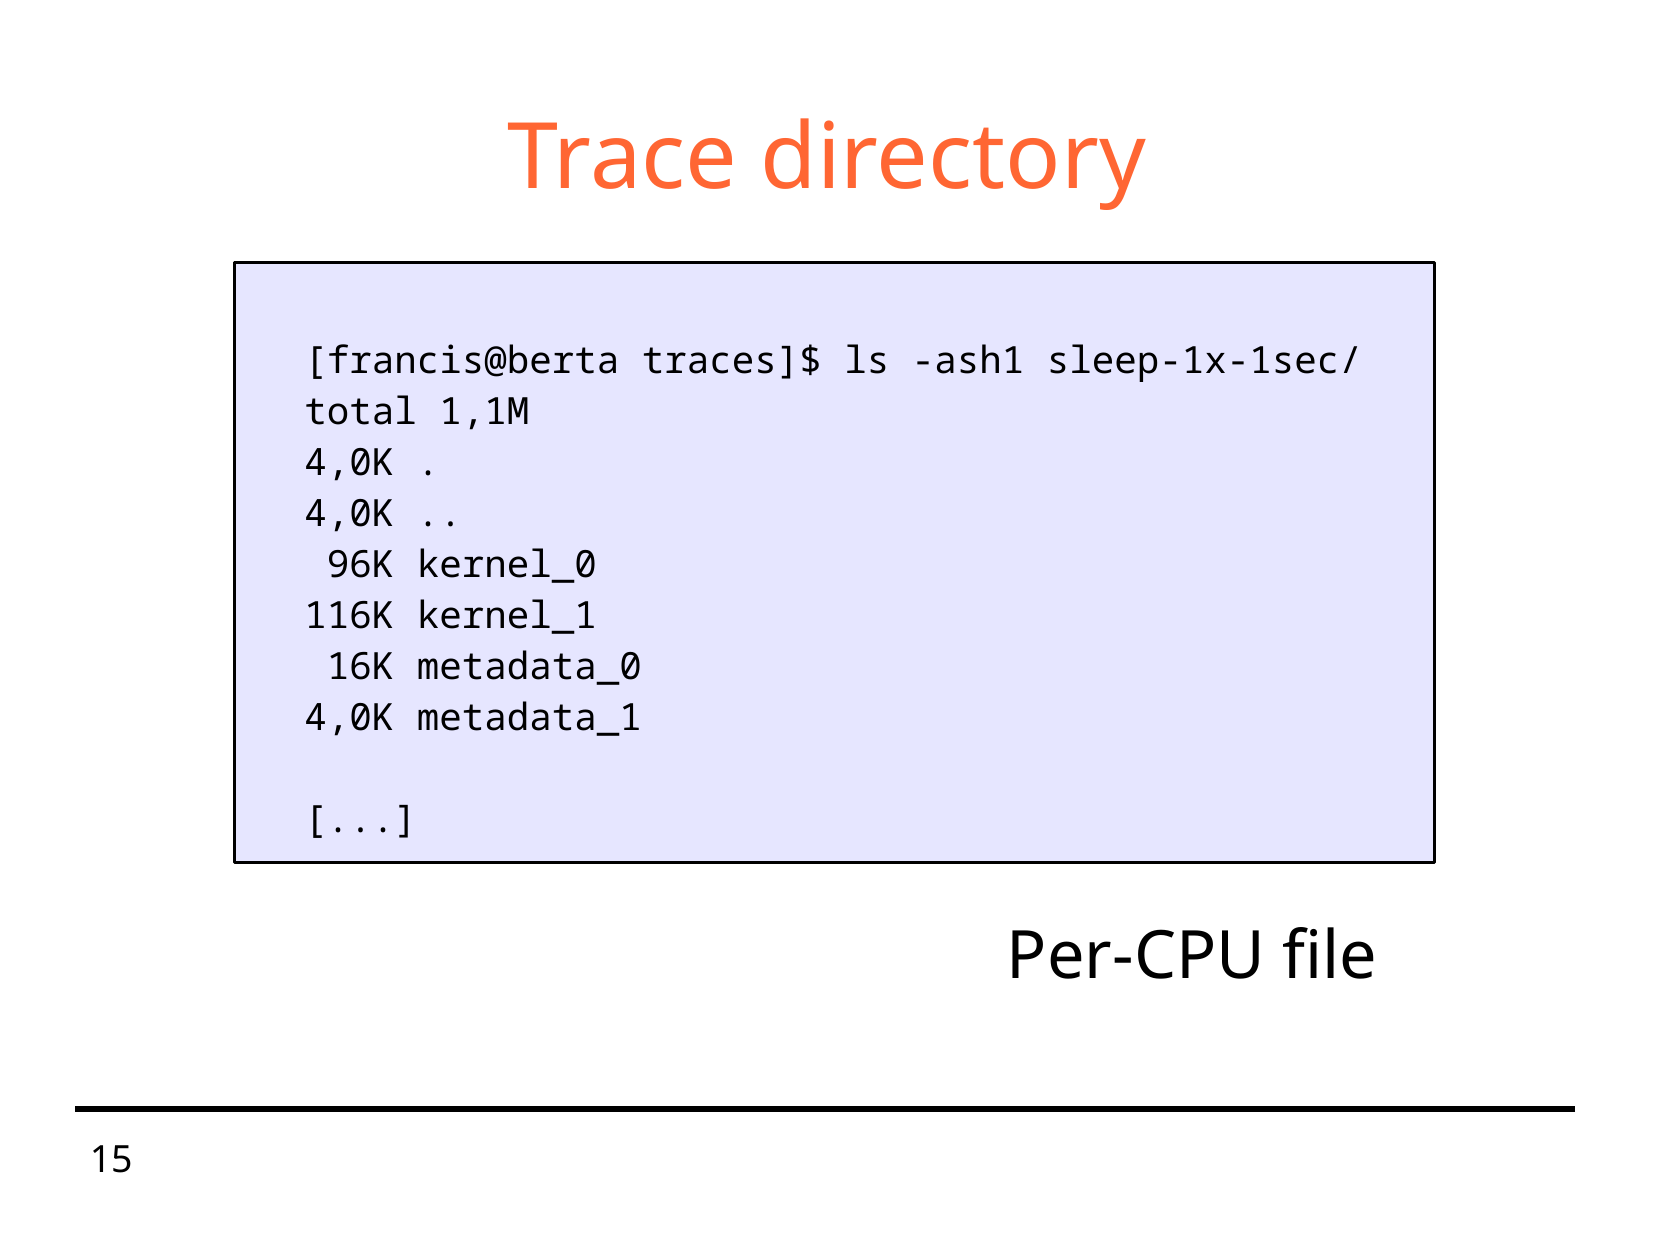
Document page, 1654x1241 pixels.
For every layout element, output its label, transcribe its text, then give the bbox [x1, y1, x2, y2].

text_box Per-CPU file [992, 900, 1393, 1002]
text_box [234, 262, 1435, 863]
text_box [francis@berta traces]$ ls -ash1 sleep-1x-1sec/ total 1,1M 4,0K . 4,0K .. 96K kernel_0 116K kernel_1 16K metadata_0 4,0K metadata_1 [...] [289, 325, 1473, 776]
title Trace directory [82, 49, 1571, 257]
